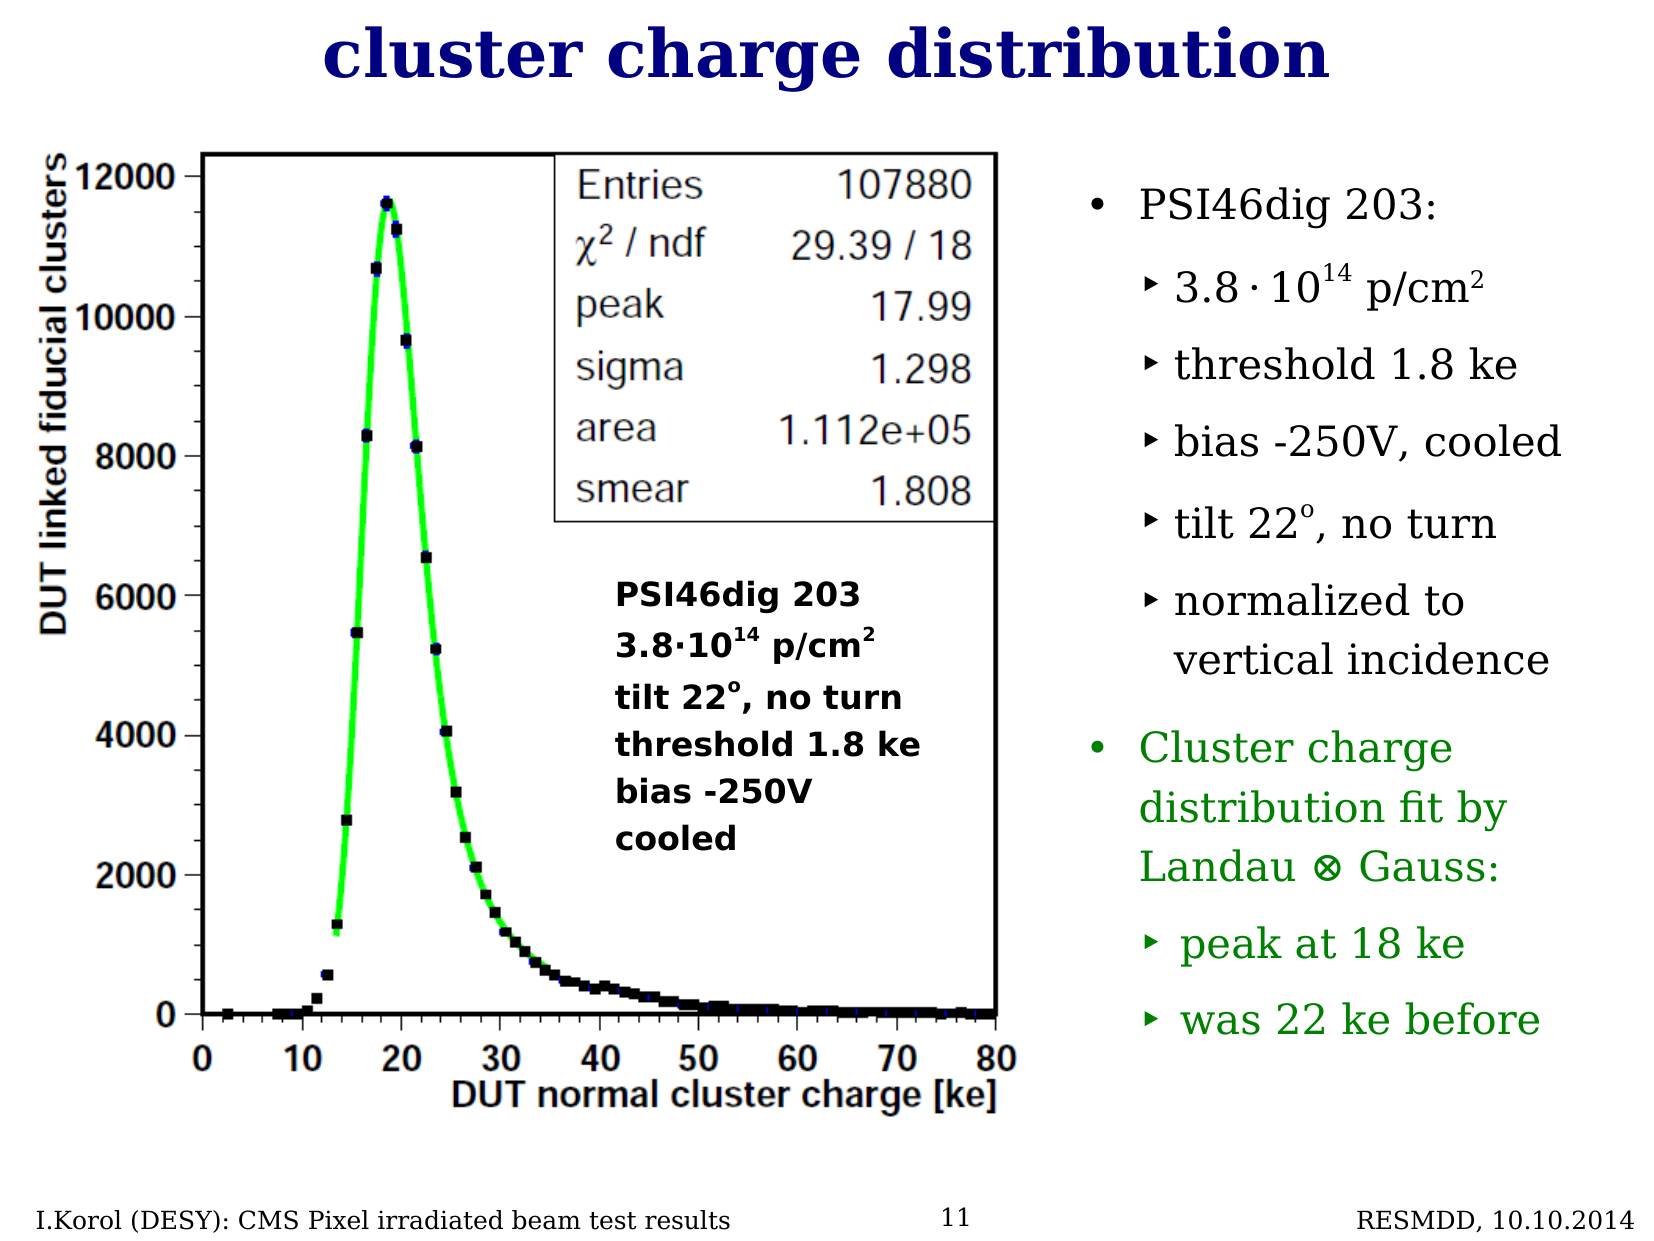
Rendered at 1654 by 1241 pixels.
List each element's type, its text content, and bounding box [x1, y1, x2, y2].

picture [27, 135, 1028, 1123]
list PSI46dig 203: 3.8 · 1014 p/cm2 threshold 1.8 ke bias -250V, cooled tilt 22o, no turn normalized to vertical incidence Cluster charge distribution fit by Landau ⊗ Gauss: peak at 18 ke was 22 ke before [1085, 170, 1622, 1035]
title cluster charge distribution [121, 8, 1534, 100]
text_box PSI46dig 203 3.8·1014 p/cm2 tilt 22o, no turn threshold 1.8 ke bias -250V cooled [614, 567, 958, 850]
